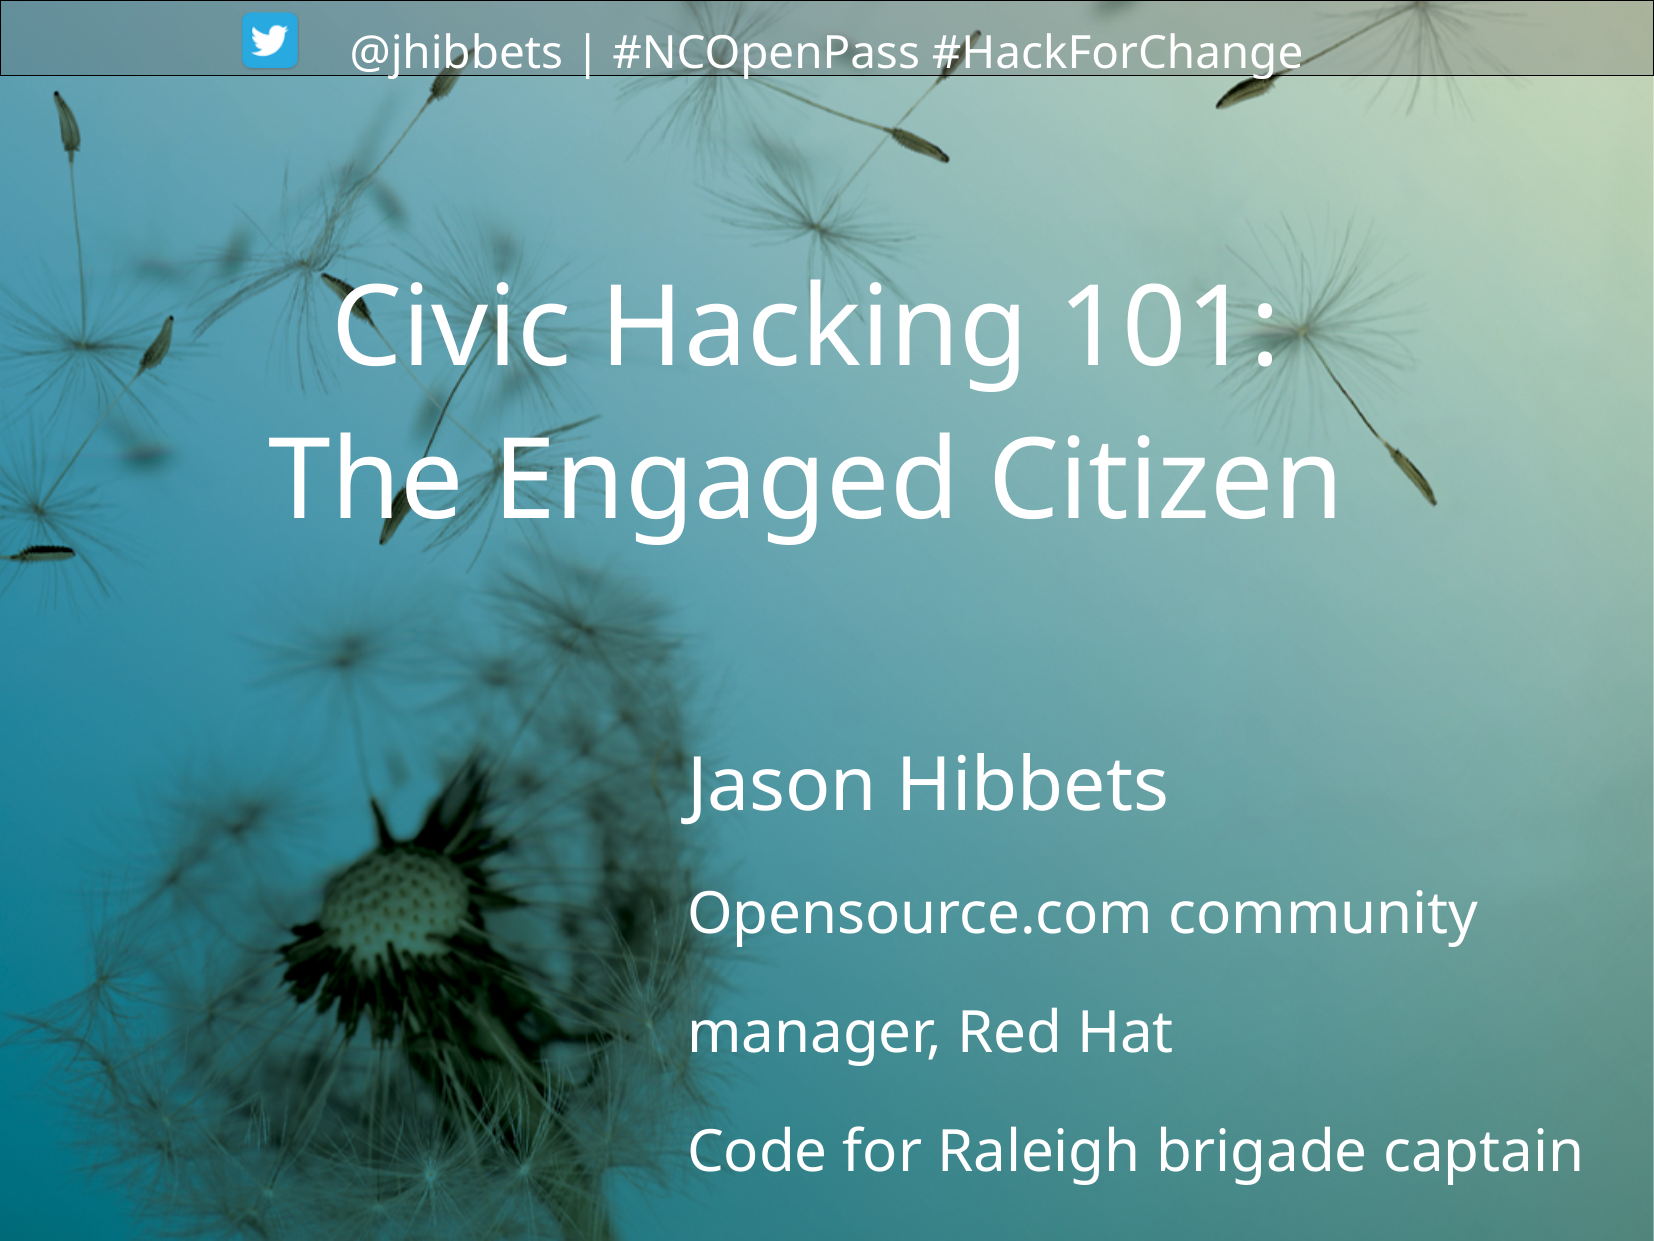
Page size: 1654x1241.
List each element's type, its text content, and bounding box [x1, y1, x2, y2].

text_box Jason Hibbets Opensource.com community manager, Red Hat Code for Raleigh brigade captain CityCamp NC co-chair June 4, 2016 [672, 671, 1633, 1201]
text_box Civic Hacking 101: The Engaged Citizen [41, 237, 1572, 479]
picture [240, 11, 301, 72]
picture [0, 76, 1654, 1241]
